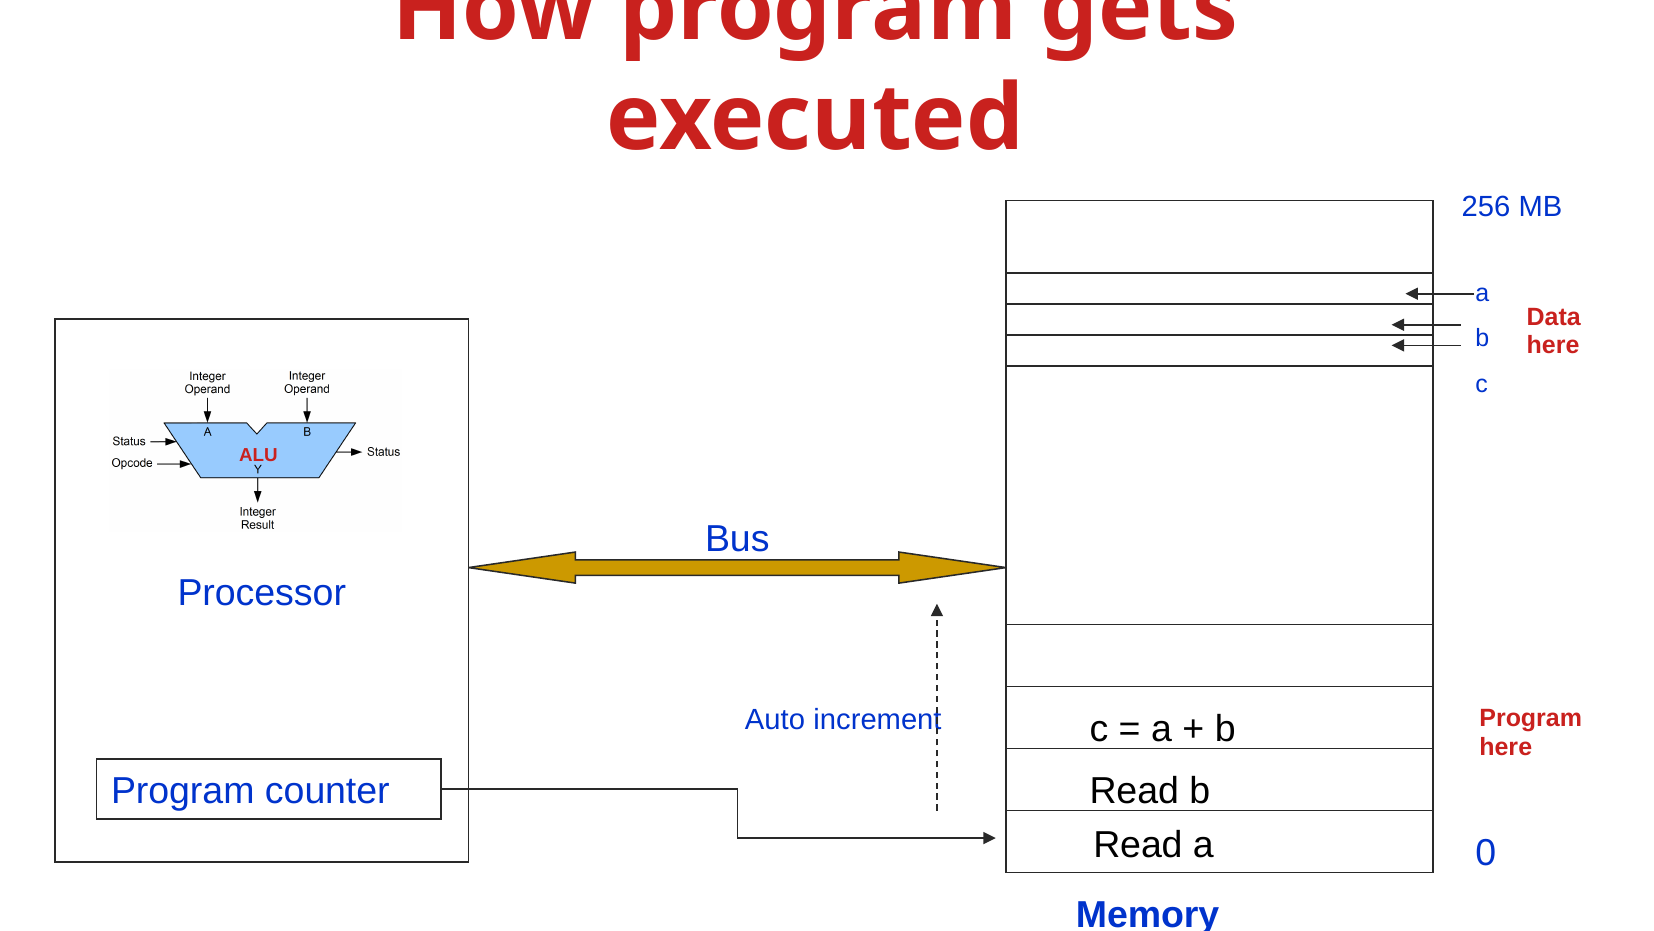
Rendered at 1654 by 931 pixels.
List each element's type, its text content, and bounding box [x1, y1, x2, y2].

title How program gets executed [168, 49, 1463, 176]
text_box Program counter [96, 758, 441, 820]
text_box Processor [55, 318, 469, 863]
text_box Memory [1060, 882, 1392, 931]
text_box 256 MB [1446, 180, 1599, 231]
text_box Read b [1074, 758, 1337, 820]
text_box Data here [1511, 295, 1654, 367]
text_box a b c [1460, 268, 1558, 406]
text_box Auto increment [730, 692, 993, 743]
text_box ALU [224, 437, 296, 473]
text_box c = a + b [1074, 696, 1310, 758]
text_box Read a [1078, 812, 1396, 873]
text_box [468, 552, 1006, 584]
text_box Bus [592, 506, 882, 559]
picture [109, 369, 402, 532]
text_box 0 [1460, 820, 1585, 882]
text_box Program here [1464, 696, 1654, 768]
